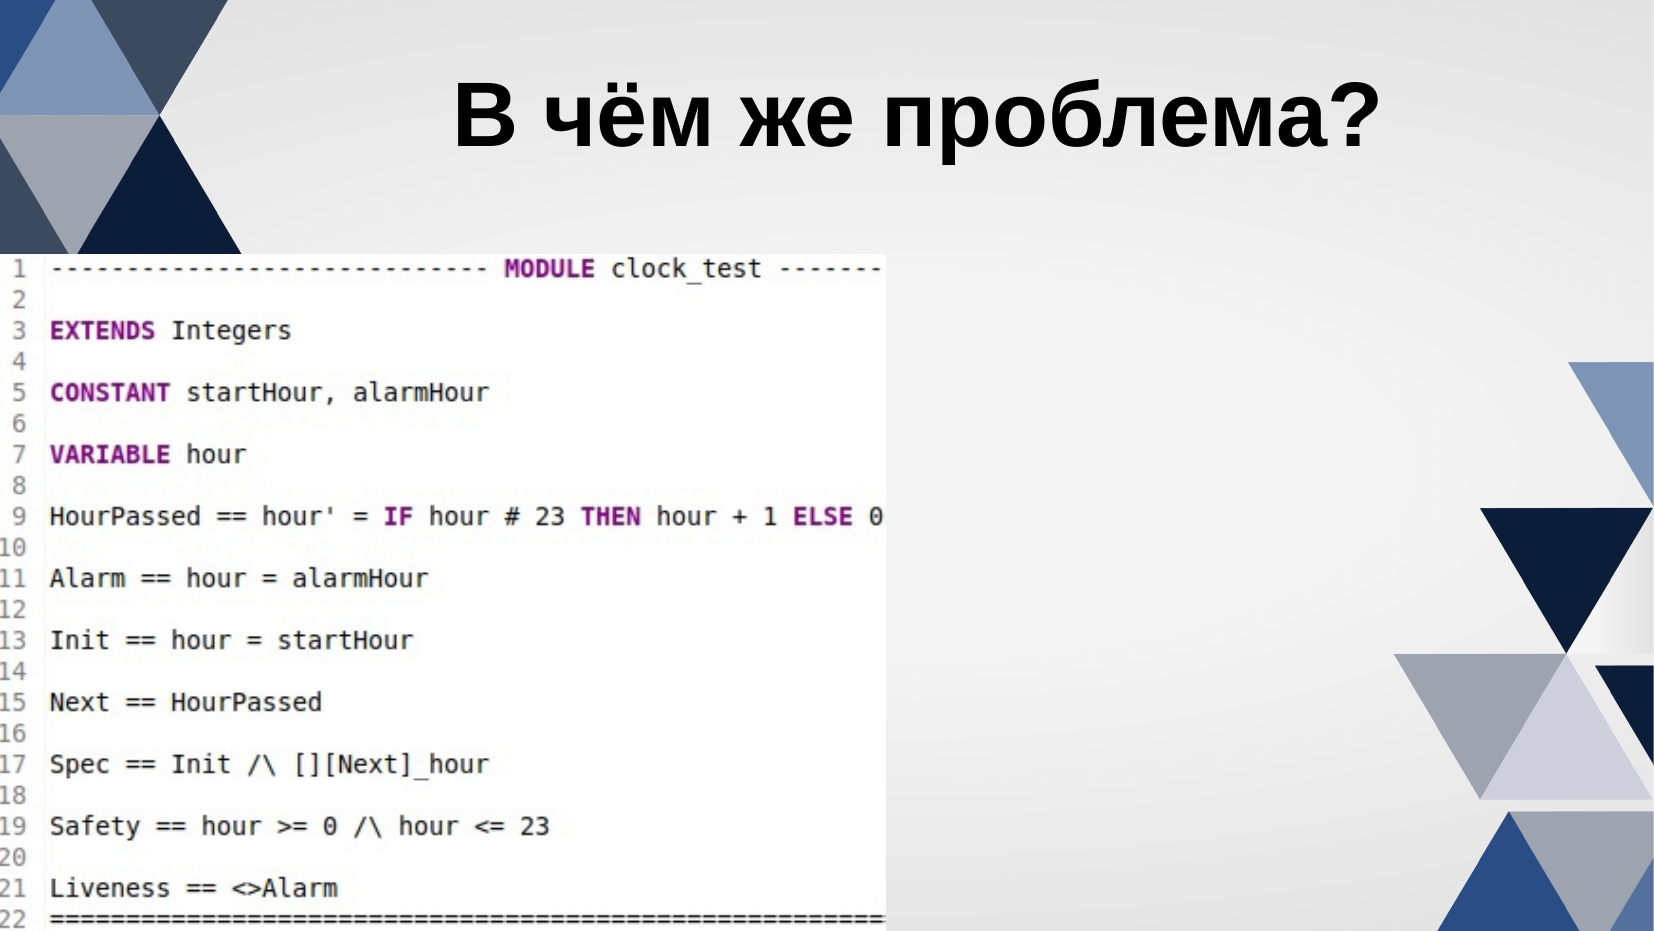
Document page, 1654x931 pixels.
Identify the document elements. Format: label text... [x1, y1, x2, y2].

title В чём же проблема? [174, 37, 1654, 193]
picture [0, 0, 1654, 931]
